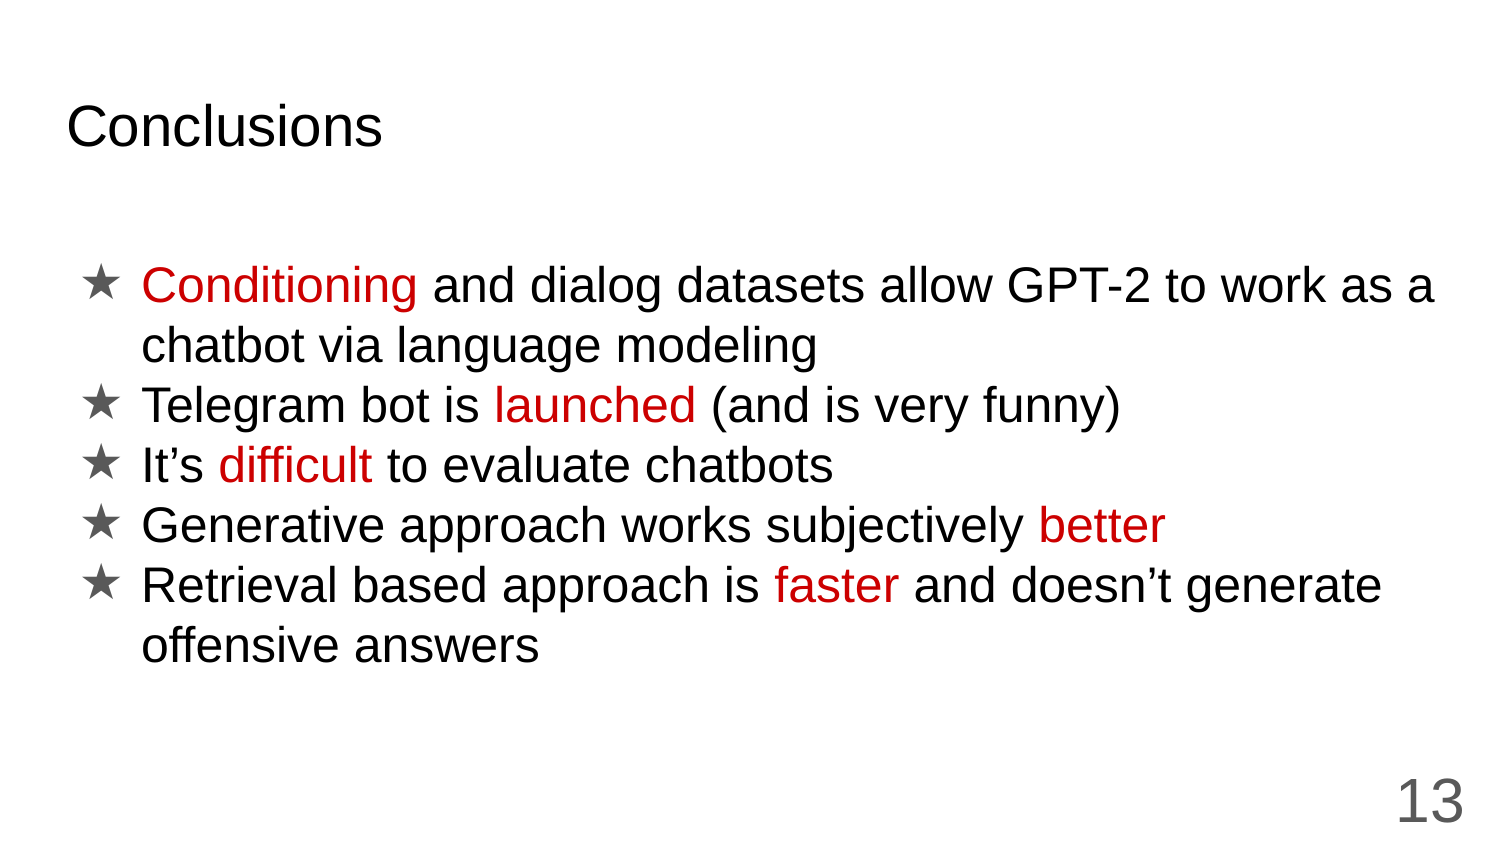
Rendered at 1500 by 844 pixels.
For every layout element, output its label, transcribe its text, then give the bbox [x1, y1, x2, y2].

slide_number 13 [1377, 764, 1480, 830]
title Conclusions [51, 72, 1449, 167]
list Conditioning and dialog datasets allow GPT-2 to work as a chatbot via language modeling Telegram bot is launched (and is very funny) It’s difficult to evaluate chatbots Generative approach works subjectively better Retrieval based approach is faster and doesn’t generate offensive answers [51, 237, 1471, 676]
